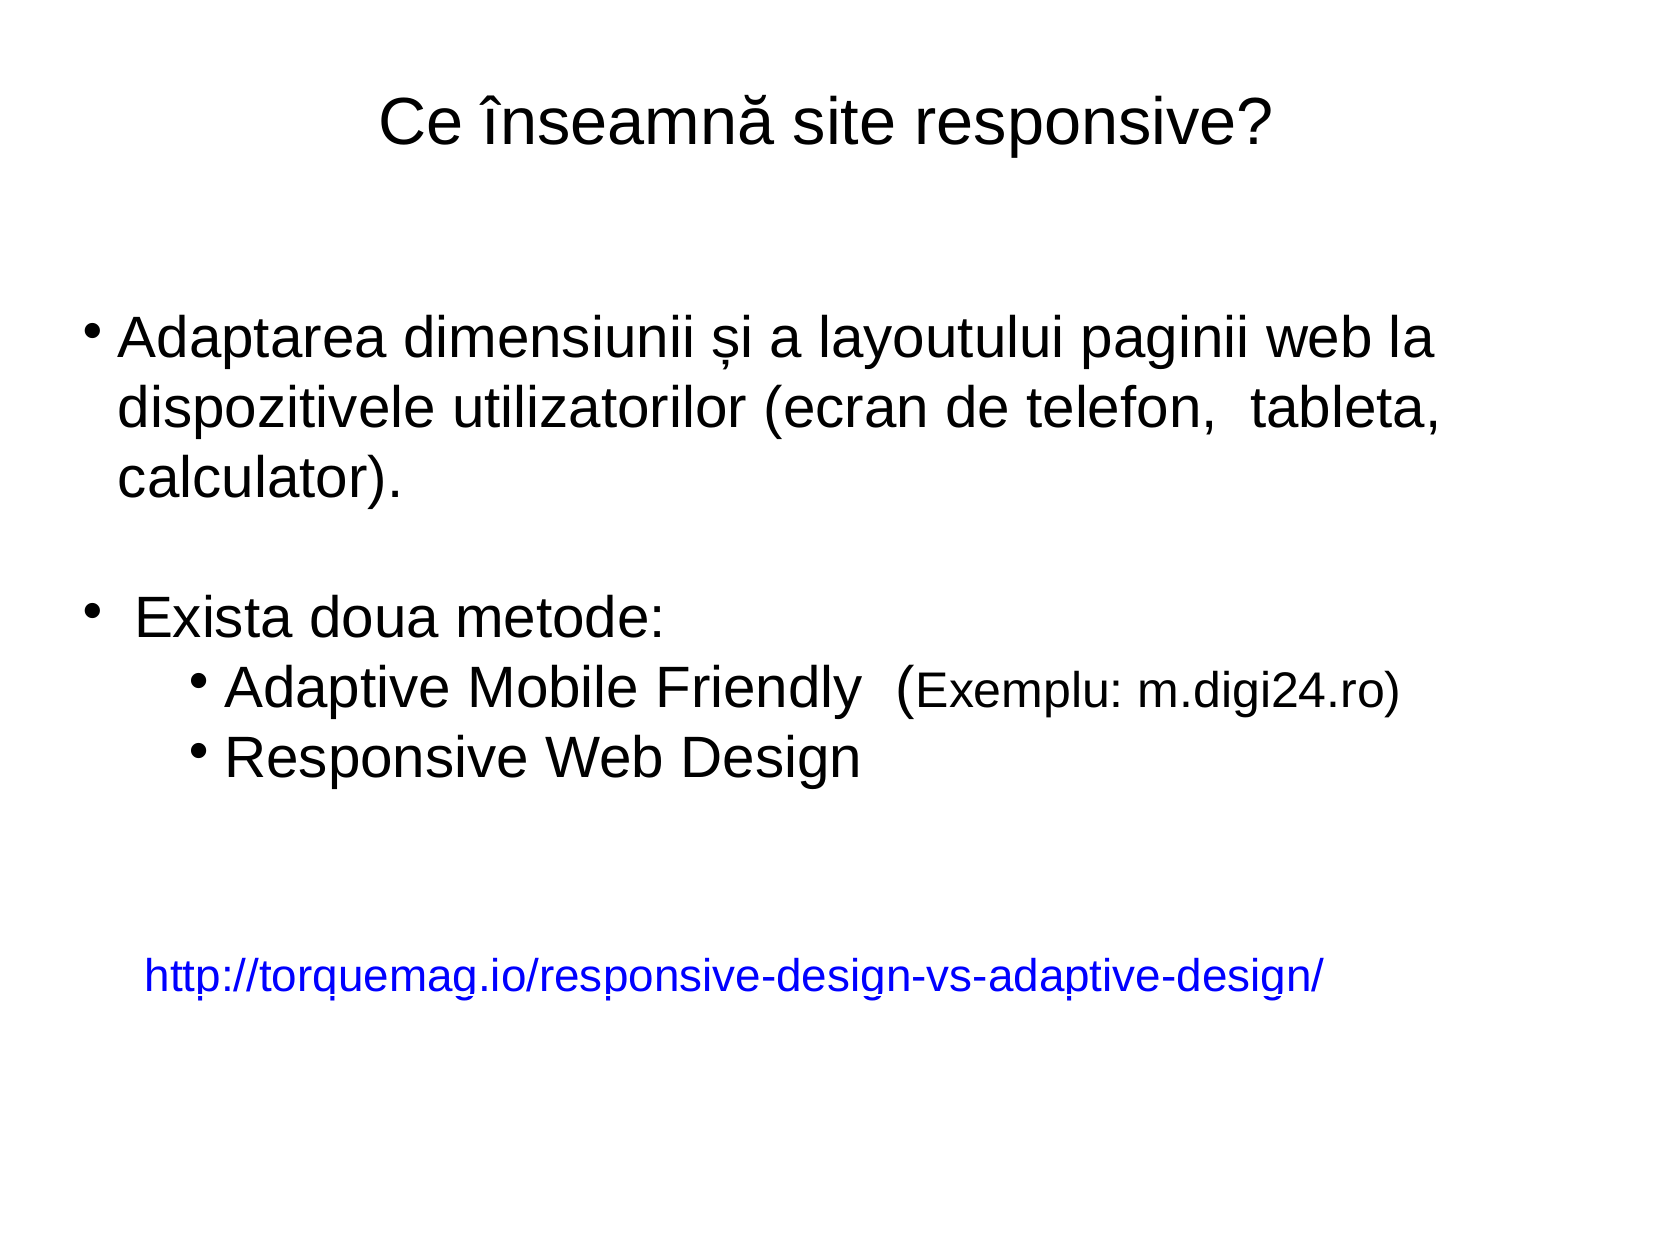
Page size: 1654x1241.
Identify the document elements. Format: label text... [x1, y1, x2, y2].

text_box Adaptarea dimensiunii și a layoutului paginii web la dispozitivele utilizatorilor (ecran de telefon, tableta, calculator). Exista doua metode: Adaptive Mobile Friendly (Exemplu: m.digi24.ro) Responsive Web Design [82, 299, 1571, 1019]
text_box Ce înseamnă site responsive? [82, 47, 1571, 189]
text_box http://torquemag.io/responsive-design-vs-adaptive-design/ [129, 937, 1394, 1004]
